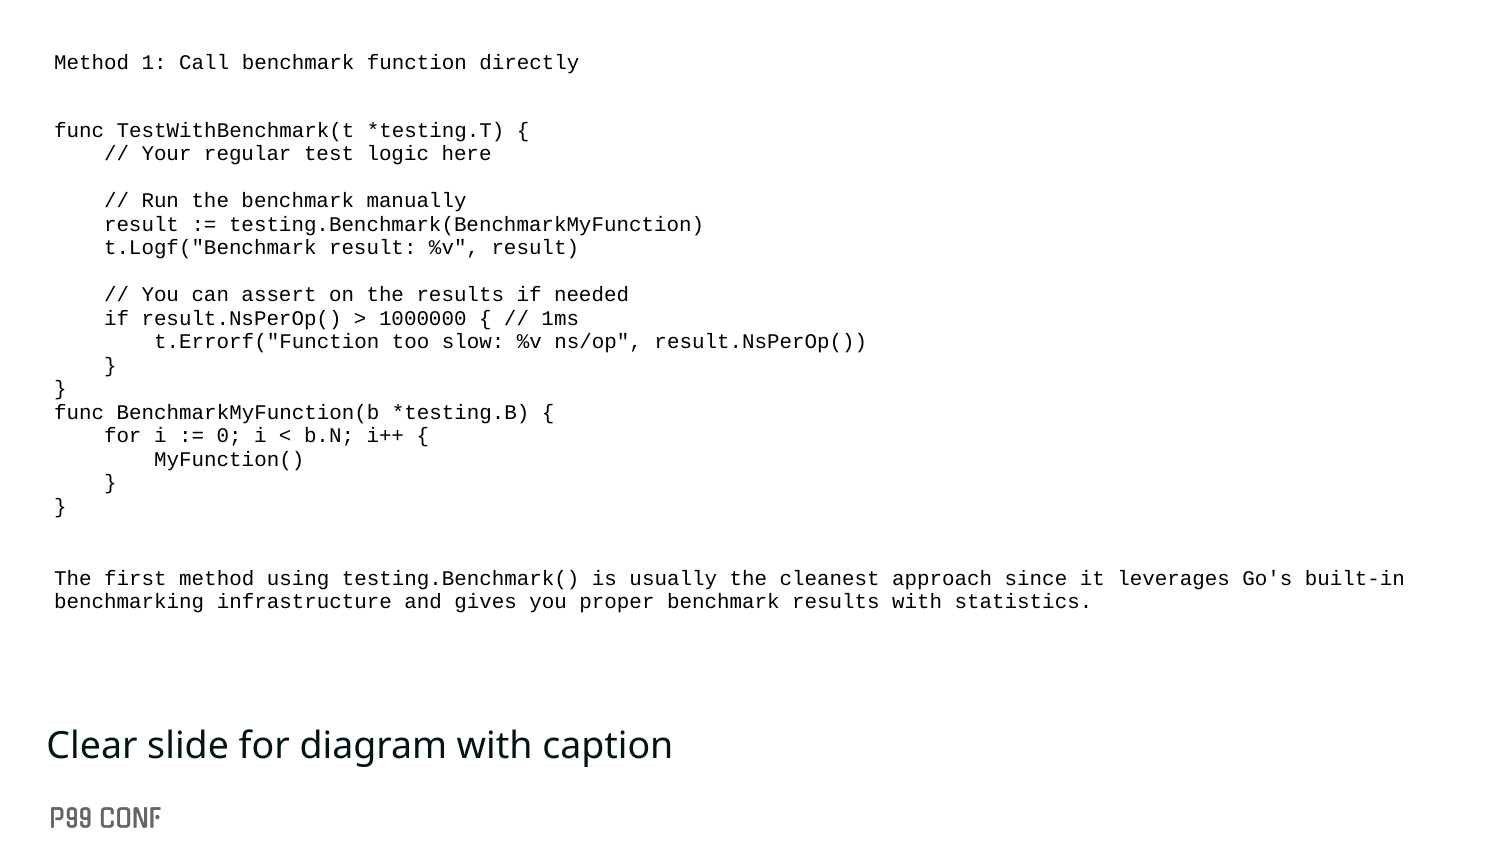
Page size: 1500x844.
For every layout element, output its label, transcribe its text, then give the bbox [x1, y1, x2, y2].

text_box Method 1: Call benchmark function directly func TestWithBenchmark(t *testing.T) { // Your regular test logic here // Run the benchmark manually result := testing.Benchmark(BenchmarkMyFunction) t.Logf("Benchmark result: %v", result) // You can assert on the results if needed if result.NsPerOp() > 1000000 { // 1ms t.Errorf("Function too slow: %v ns/op", result.NsPerOp()) } } func BenchmarkMyFunction(b *testing.B) { for i := 0; i < b.N; i++ { MyFunction() } } The first method using testing.Benchmark() is usually the cleanest approach since it leverages Go's built-in benchmarking infrastructure and gives you proper benchmark results with statistics. [39, 45, 1473, 676]
picture [51, 807, 161, 828]
list Clear slide for diagram with caption [31, 694, 1016, 794]
